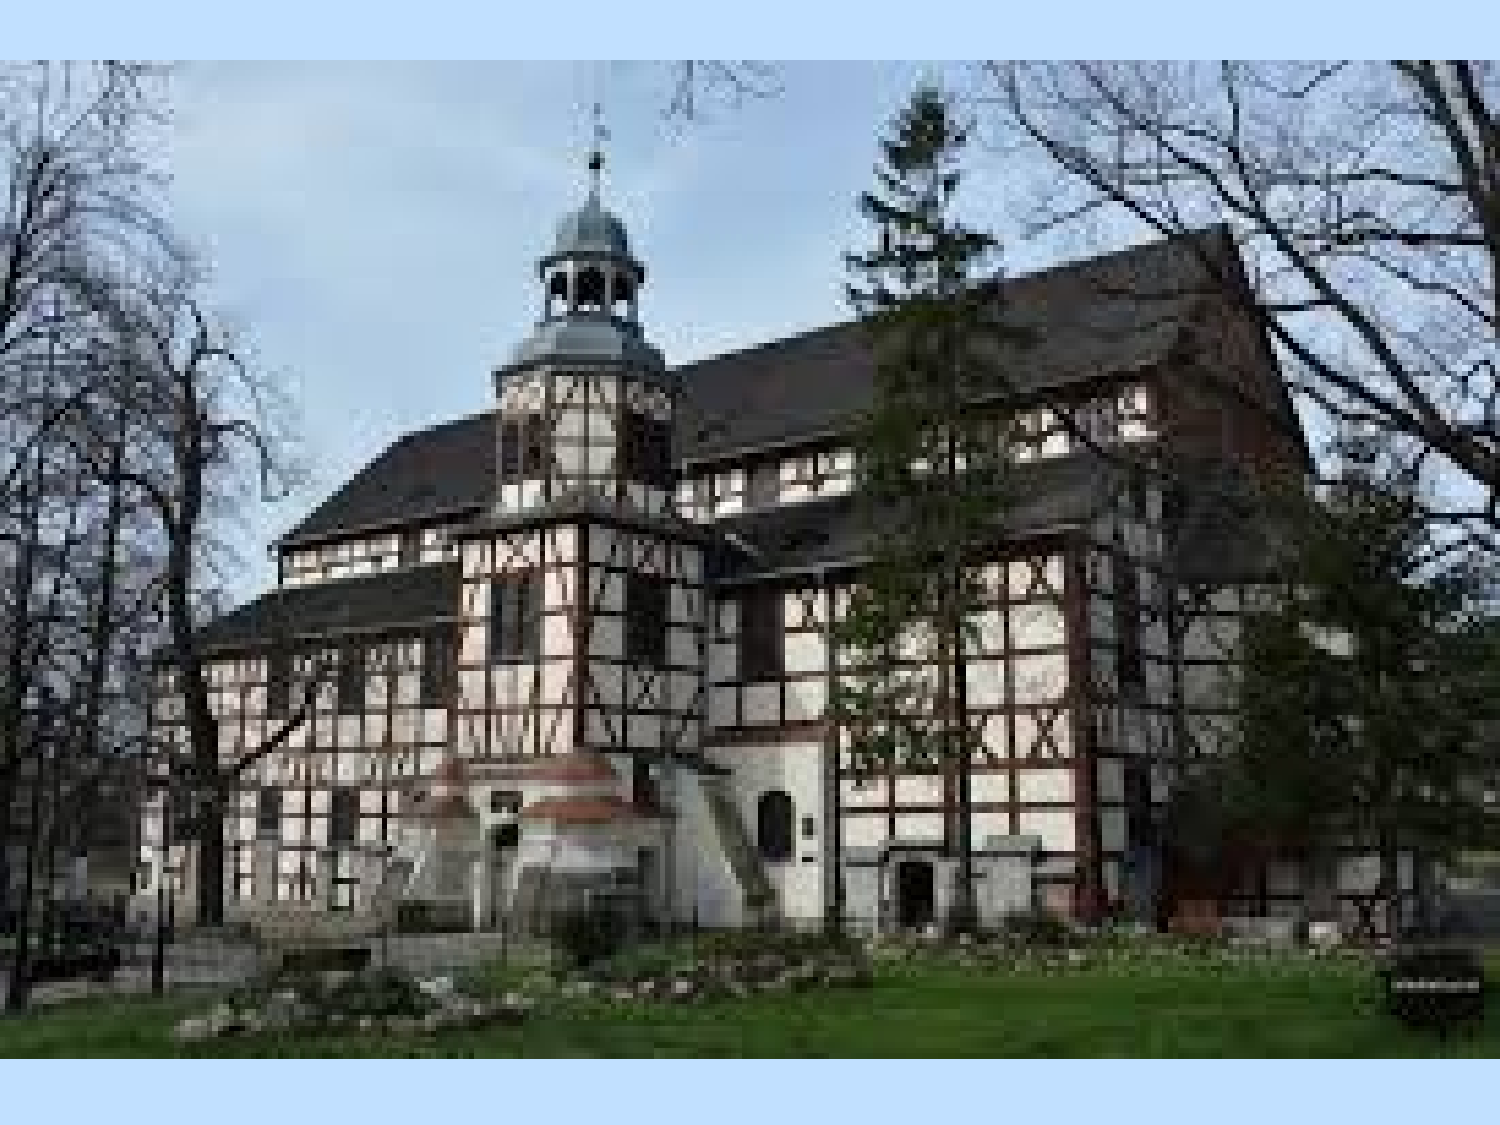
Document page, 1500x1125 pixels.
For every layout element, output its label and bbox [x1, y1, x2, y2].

picture [0, 60, 1500, 1059]
